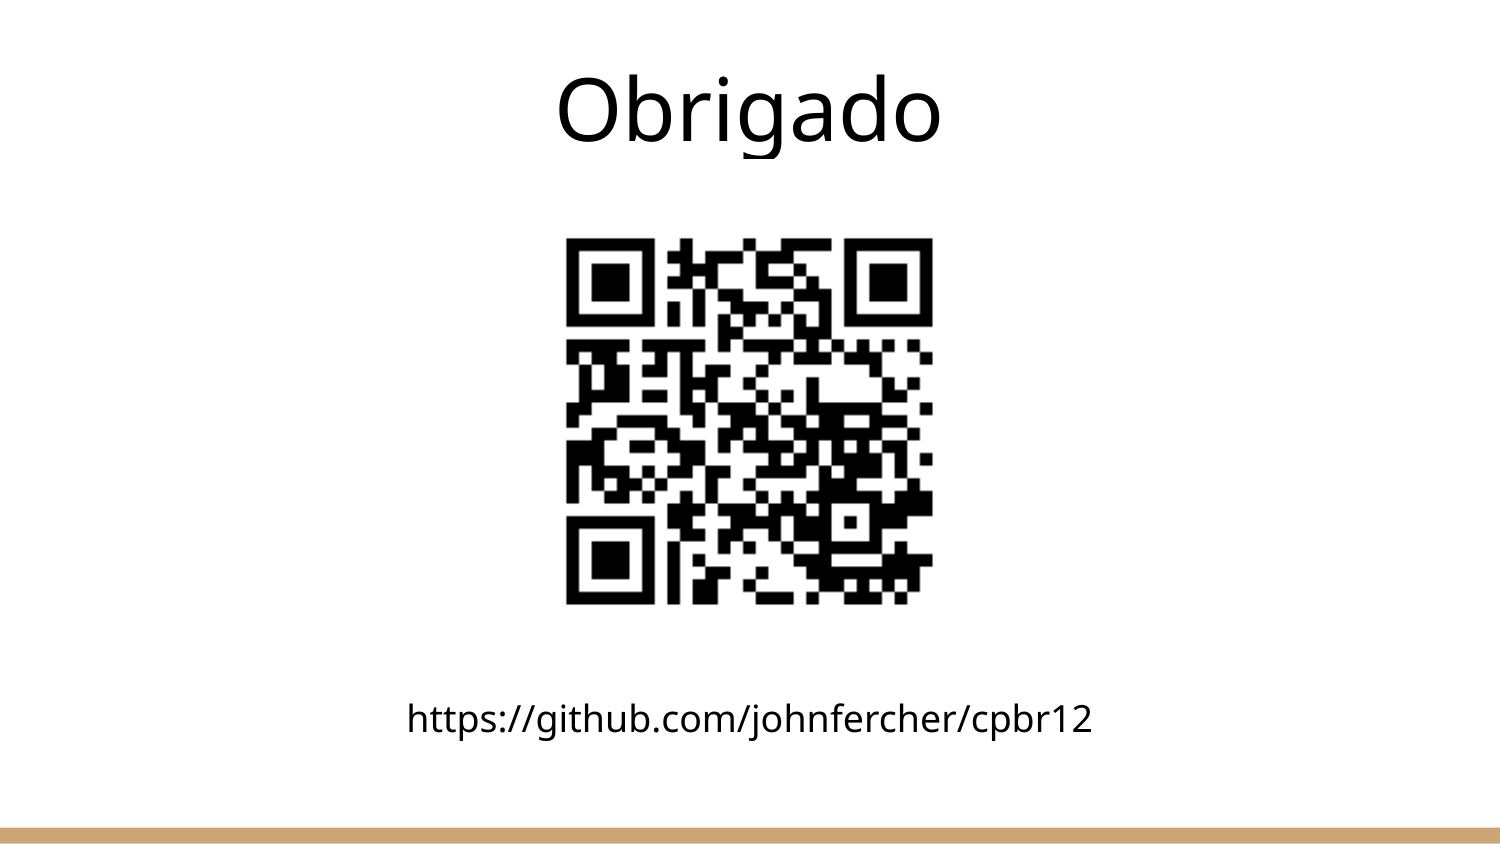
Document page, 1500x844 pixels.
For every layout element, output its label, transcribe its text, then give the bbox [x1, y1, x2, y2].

title Obrigado [51, 79, 1449, 174]
picture [487, 159, 1013, 685]
list https://github.com/johnfercher/cpbr12 [51, 673, 1449, 799]
